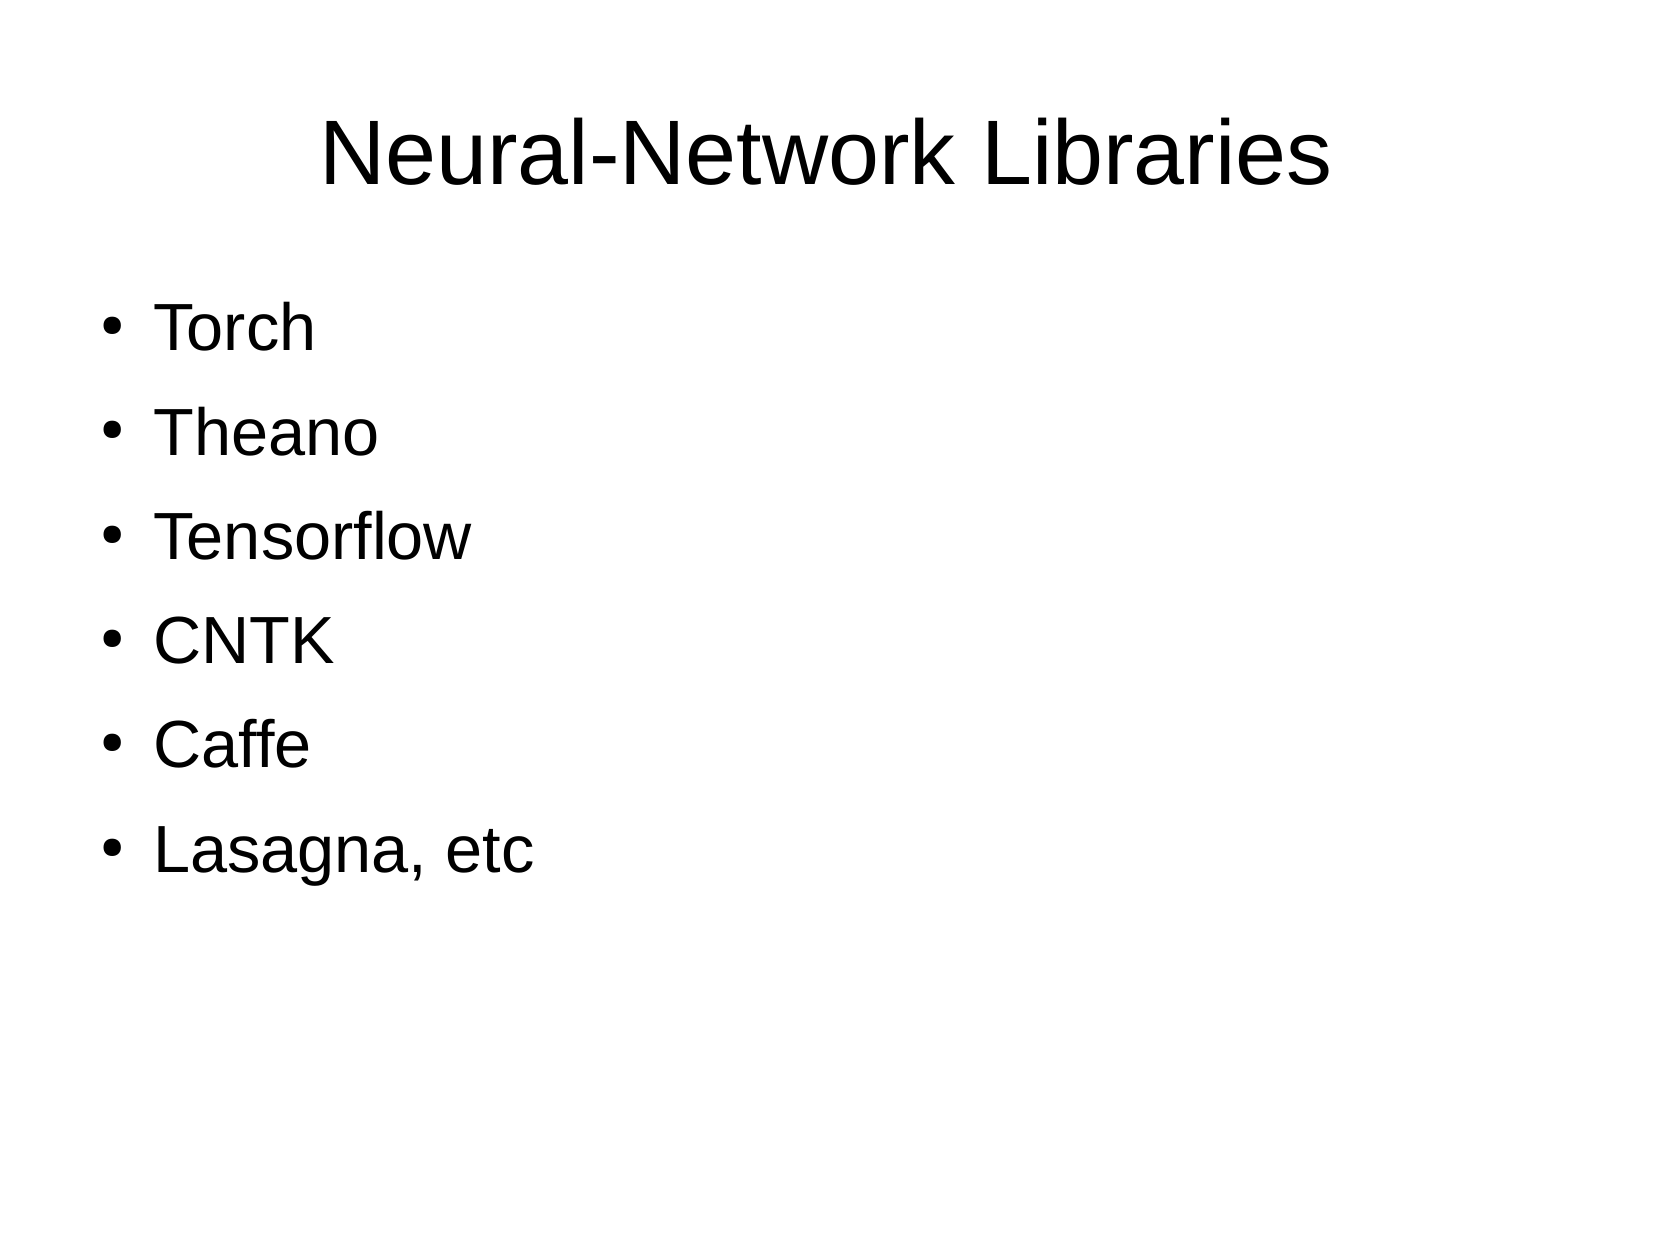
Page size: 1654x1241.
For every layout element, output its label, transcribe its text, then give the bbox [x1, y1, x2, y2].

list Torch Theano Tensorflow CNTK Caffe Lasagna, etc [82, 290, 1571, 1010]
title Neural-Network Libraries [82, 49, 1571, 257]
